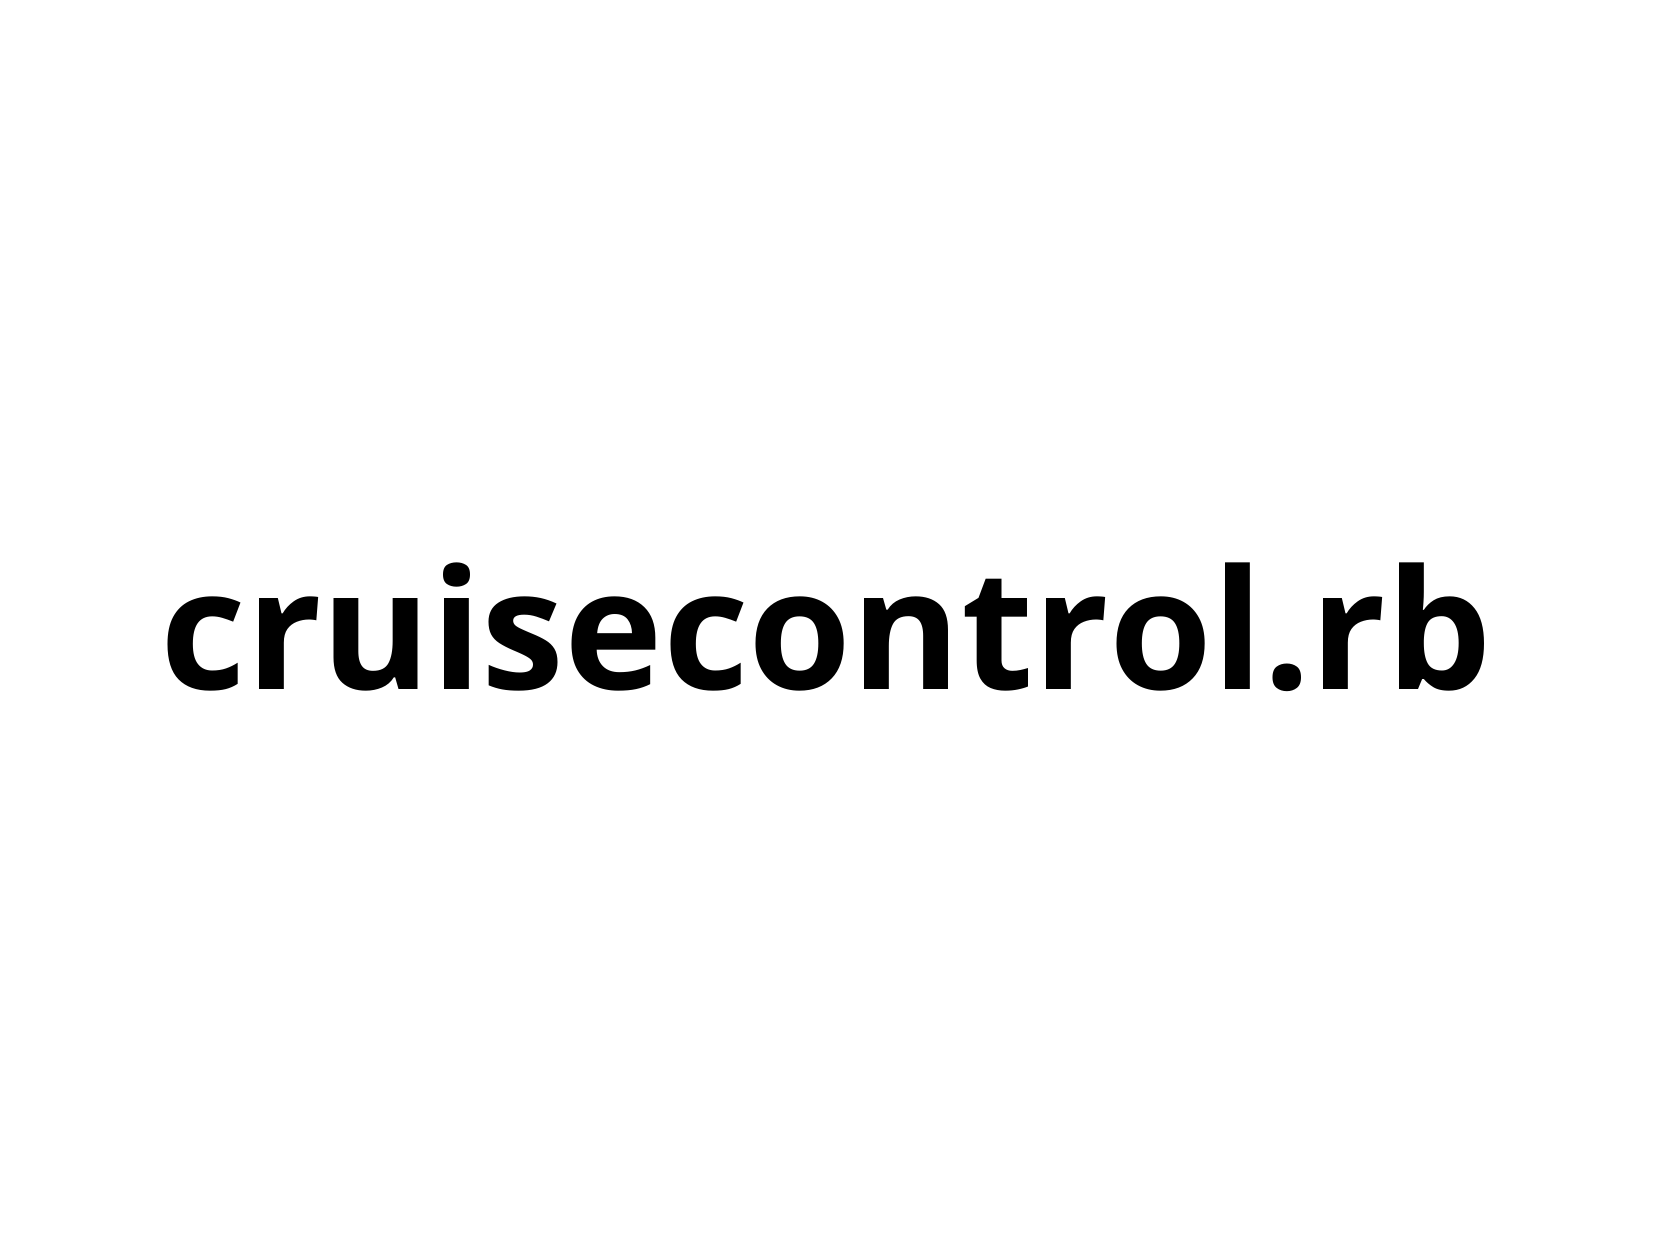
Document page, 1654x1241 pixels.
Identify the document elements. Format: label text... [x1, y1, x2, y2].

title cruisecontrol.rb [82, 49, 1571, 1201]
